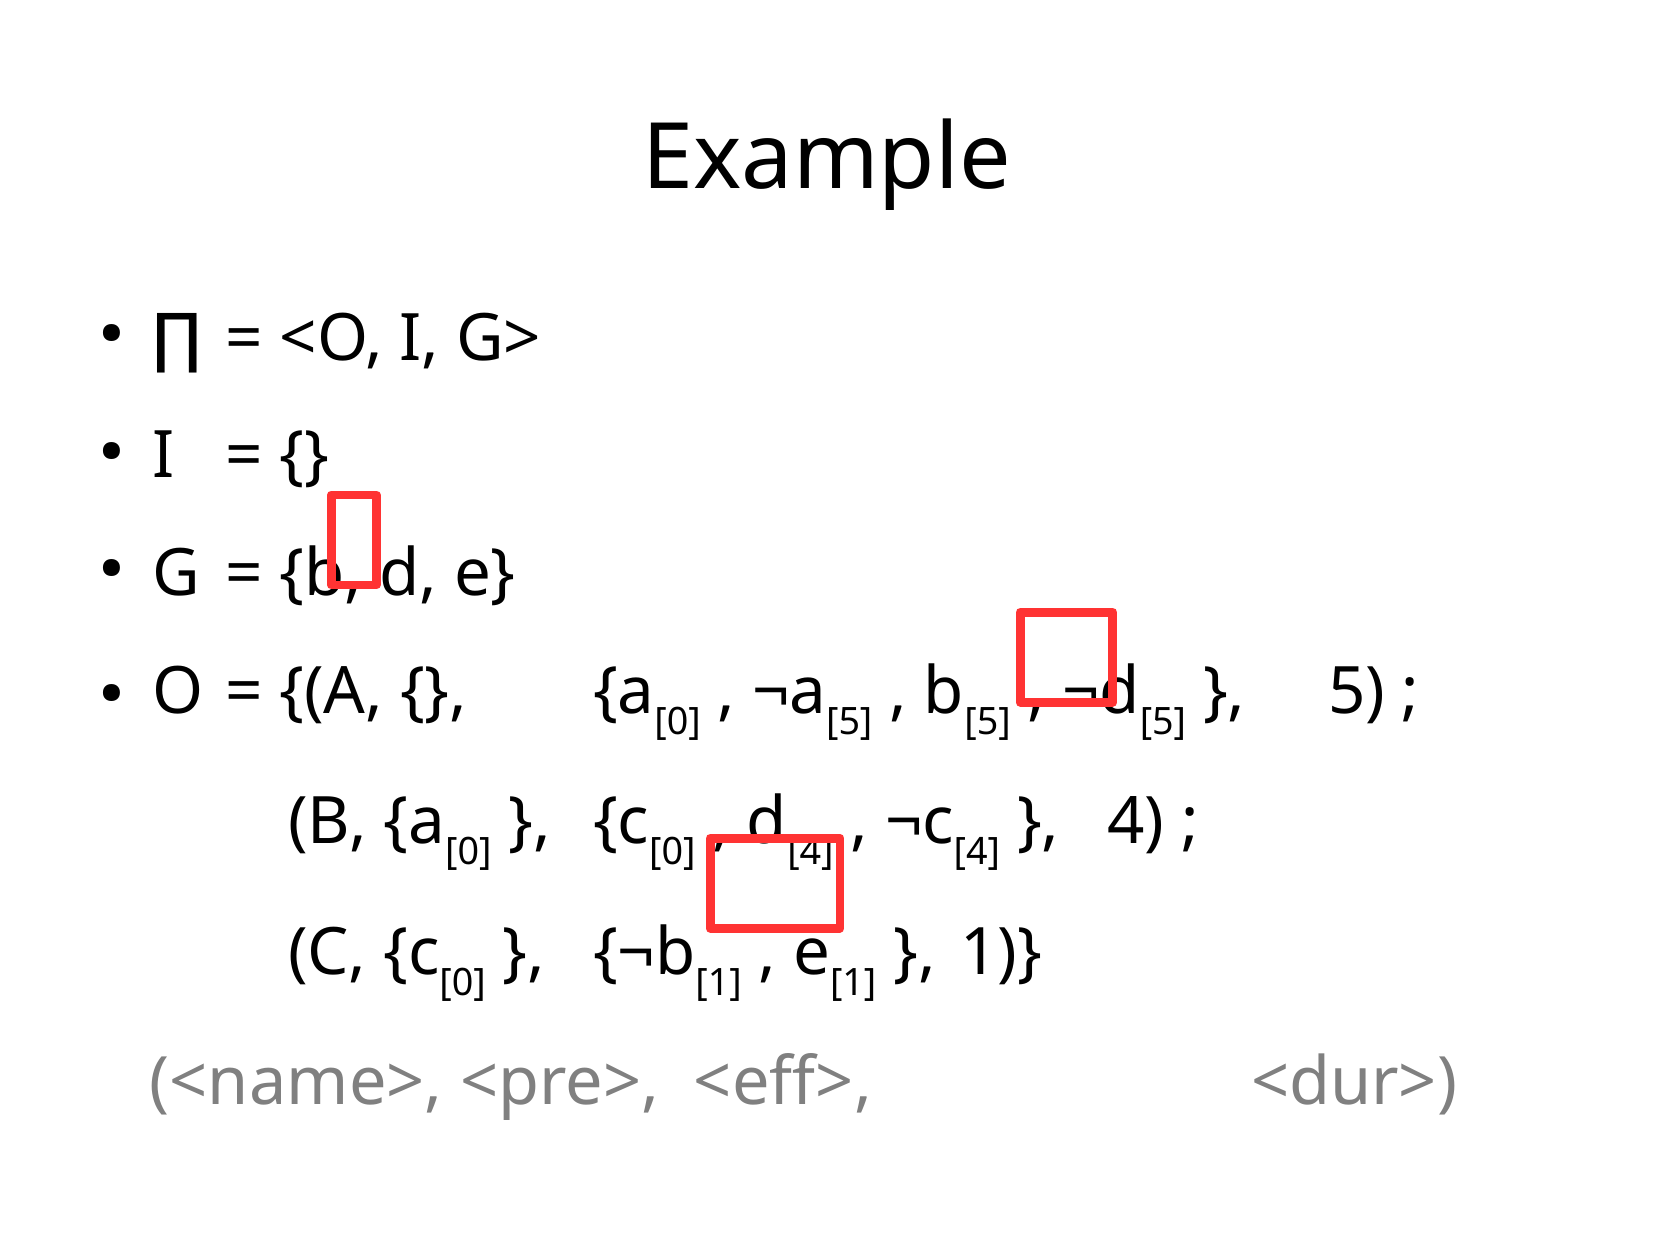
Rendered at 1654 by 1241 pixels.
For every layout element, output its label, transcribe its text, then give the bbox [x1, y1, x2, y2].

text_box (<name>, <pre>, <eff>, <dur>) [135, 1025, 1654, 1200]
list ∏ = <O, I, G> I = {} G = {b, d, e} O = {(A, {}, {a[0] , ¬a[5] , b[5] , ¬d[5] }, 5) ; (B, {a[0] }, {c[0] , d[4] , ¬c[4] }, 4) ; (C, {c[0] }, {¬b[1] , e[1] }, 1)} [82, 290, 1571, 1010]
title Example [82, 49, 1571, 257]
